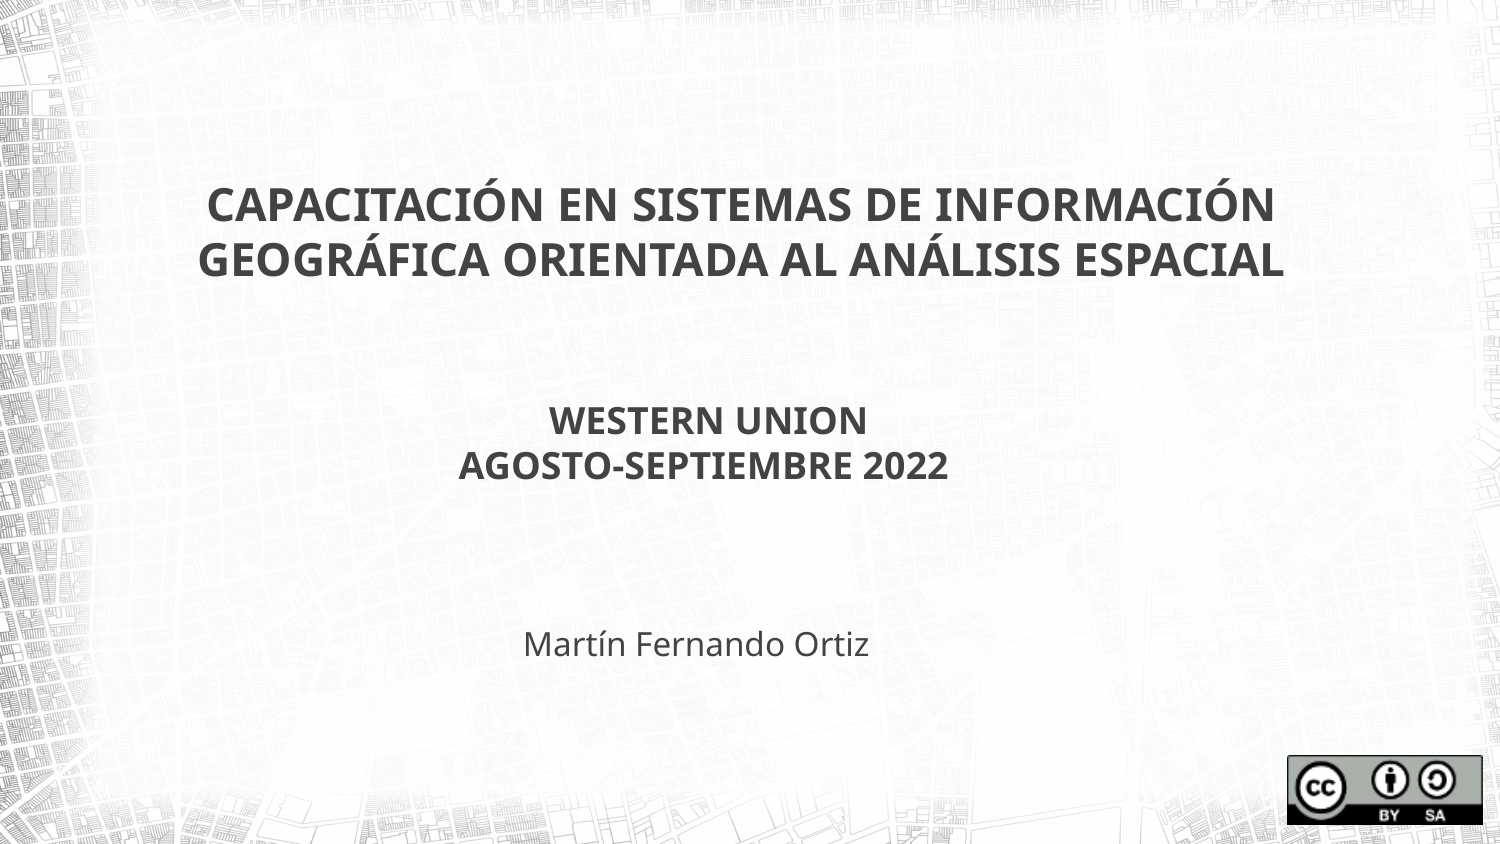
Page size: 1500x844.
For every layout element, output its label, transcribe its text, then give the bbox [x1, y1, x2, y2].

text_box CAPACITACIÓN EN SISTEMAS DE INFORMACIÓN GEOGRÁFICA ORIENTADA AL ANÁLISIS ESPACIAL [177, 206, 1307, 301]
text_box Martín Fernando Ortiz [413, 590, 885, 708]
text_box WESTERN UNION AGOSTO-SEPTIEMBRE 2022 [413, 389, 1004, 473]
picture [0, 0, 1500, 844]
